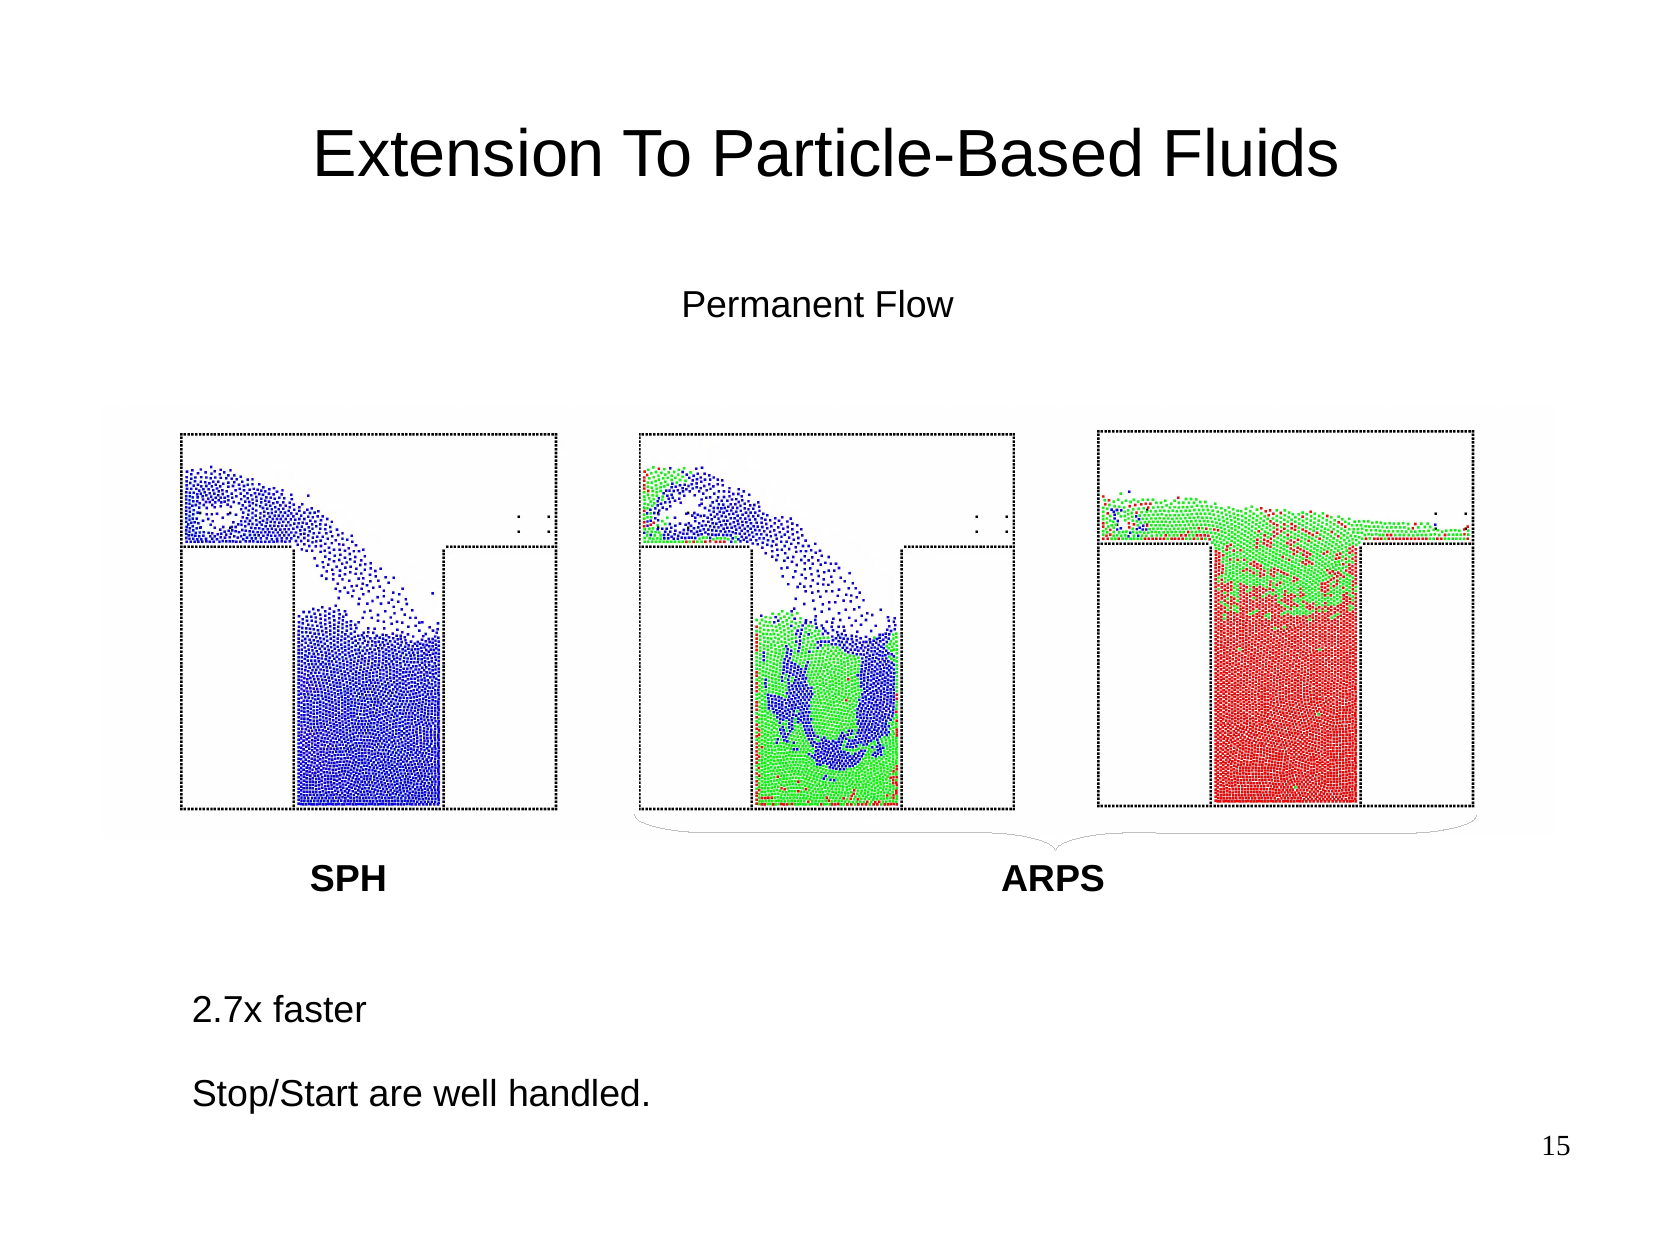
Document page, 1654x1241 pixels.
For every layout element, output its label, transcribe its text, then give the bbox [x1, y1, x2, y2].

text_box ARPS [986, 850, 1147, 915]
picture [98, 402, 1556, 838]
text_box SPH [295, 850, 430, 908]
text_box Permanent Flow [666, 275, 1028, 343]
title Extension To Particle-Based Fluids [82, 49, 1571, 257]
text_box 2.7x faster Stop/Start are well handled. [177, 981, 1052, 1123]
